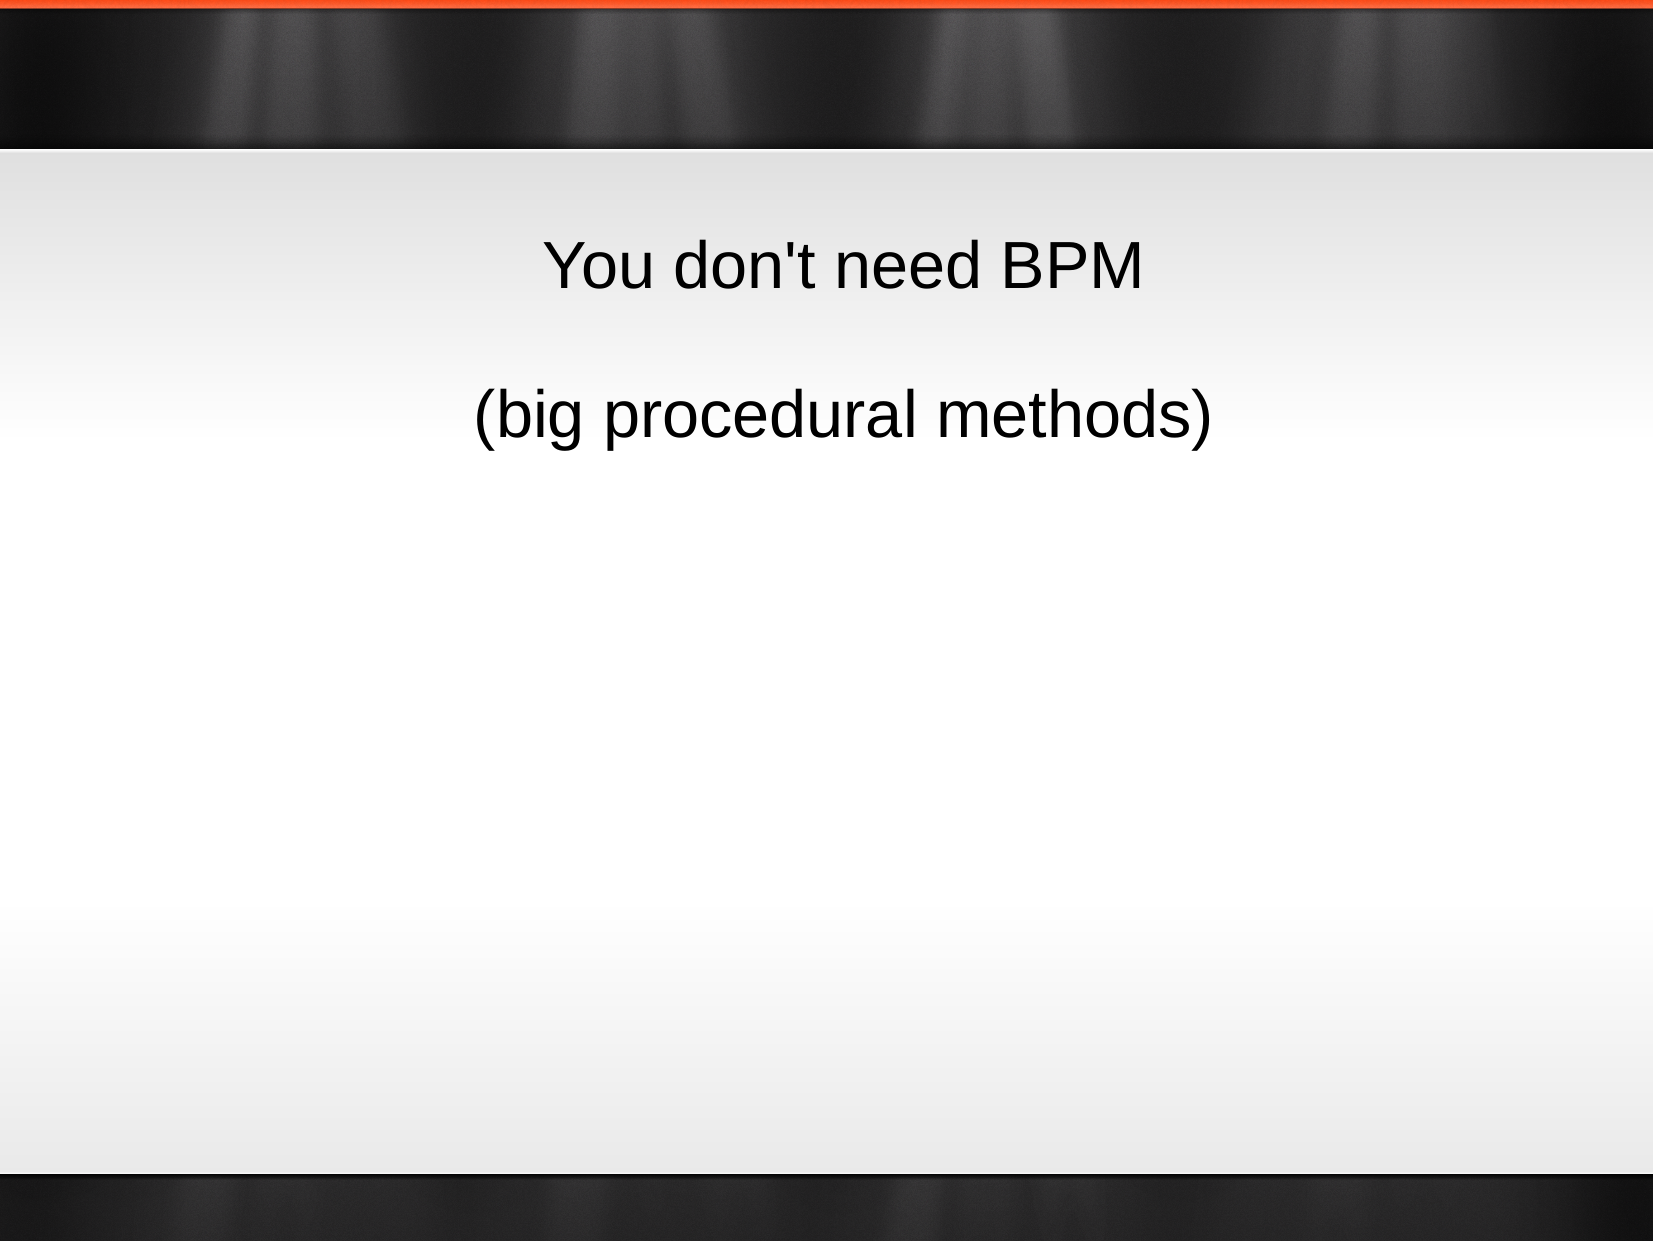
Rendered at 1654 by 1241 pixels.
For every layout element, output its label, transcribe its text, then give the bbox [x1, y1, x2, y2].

subtitle You don't need BPM (big procedural methods) [100, 6, 1588, 1125]
picture [0, 0, 1653, 1241]
